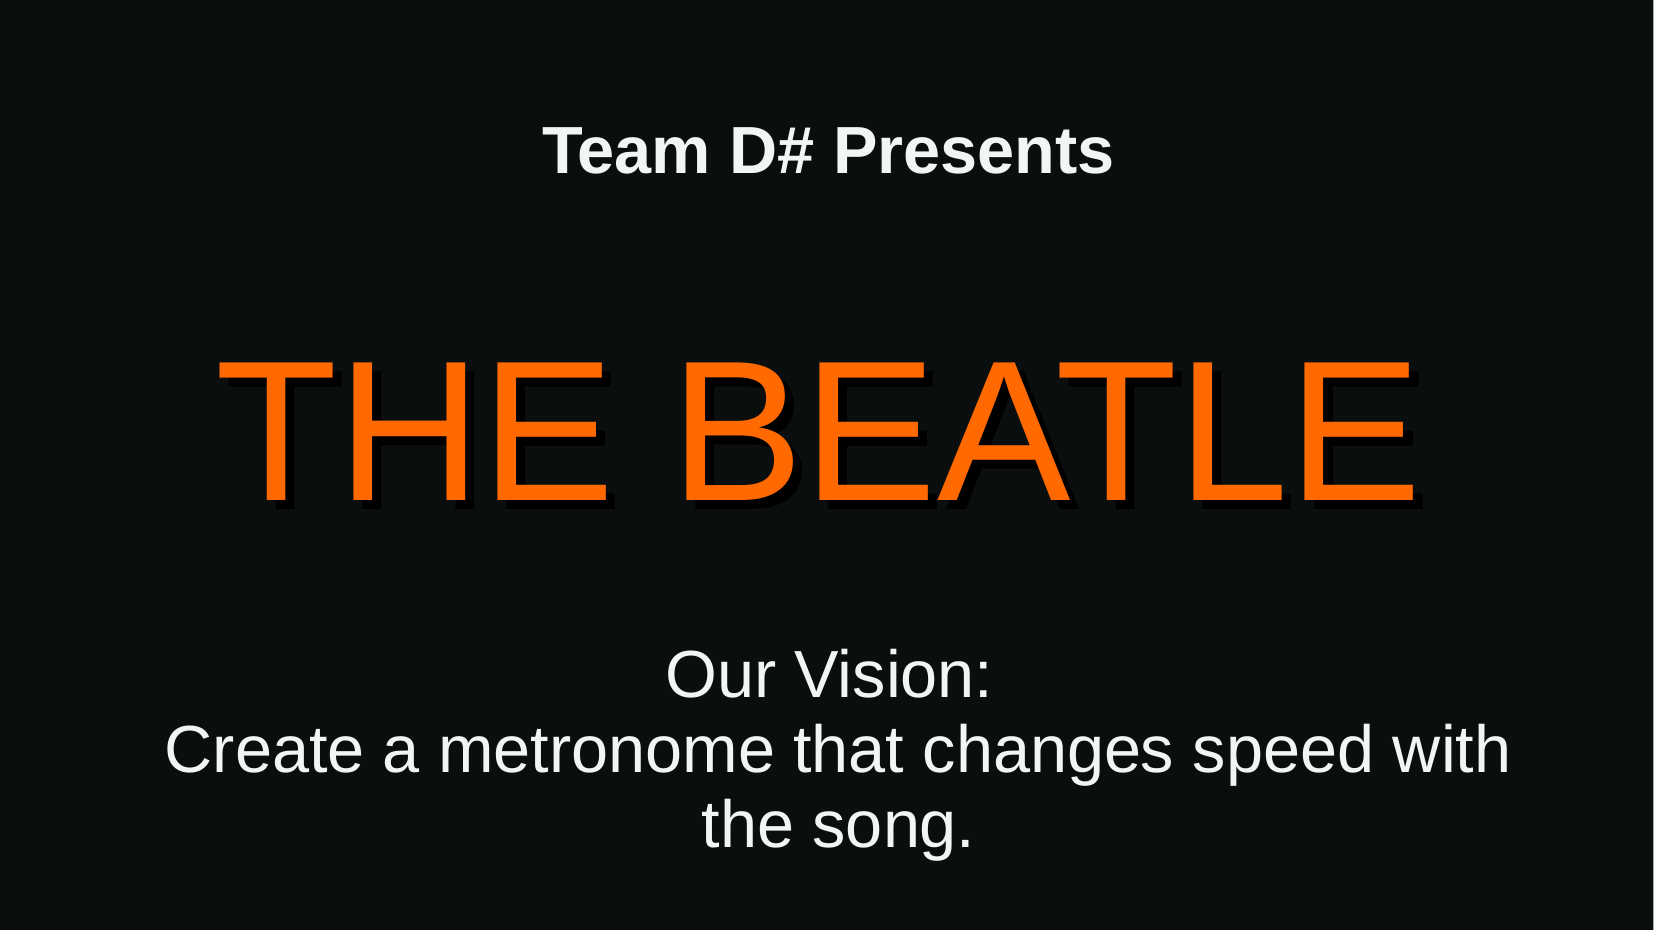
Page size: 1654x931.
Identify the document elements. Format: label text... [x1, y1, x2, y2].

title The Beatle [75, 225, 1564, 638]
subtitle Team D# Presents [84, 75, 1573, 226]
text_box Our Vision: Create a metronome that changes speed with the song. [150, 630, 1538, 869]
